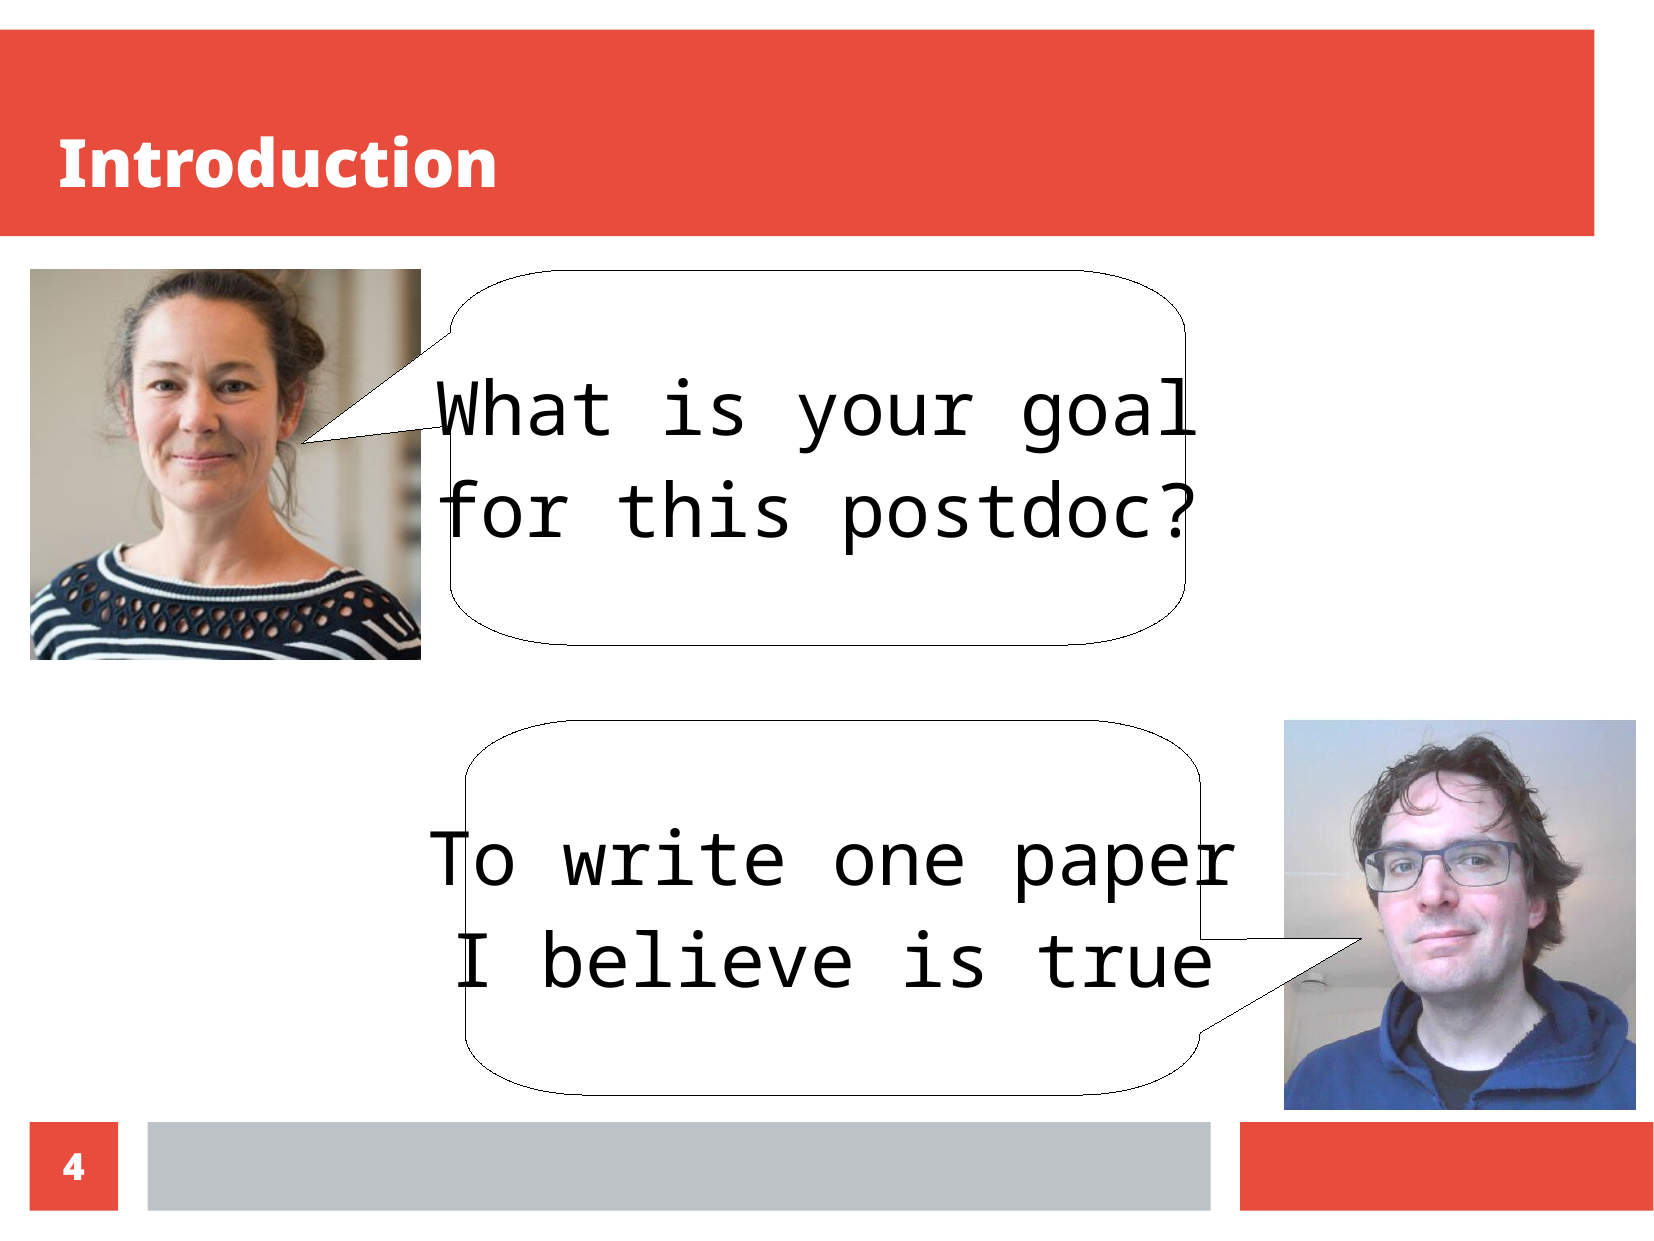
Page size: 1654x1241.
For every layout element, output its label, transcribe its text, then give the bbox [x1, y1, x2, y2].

title Introduction [59, 59, 1595, 207]
picture [1284, 719, 1636, 1111]
text_box To write one paper I believe is true [465, 720, 1362, 1096]
picture [30, 269, 421, 661]
text_box What is your goal for this postdoc? [301, 270, 1186, 646]
